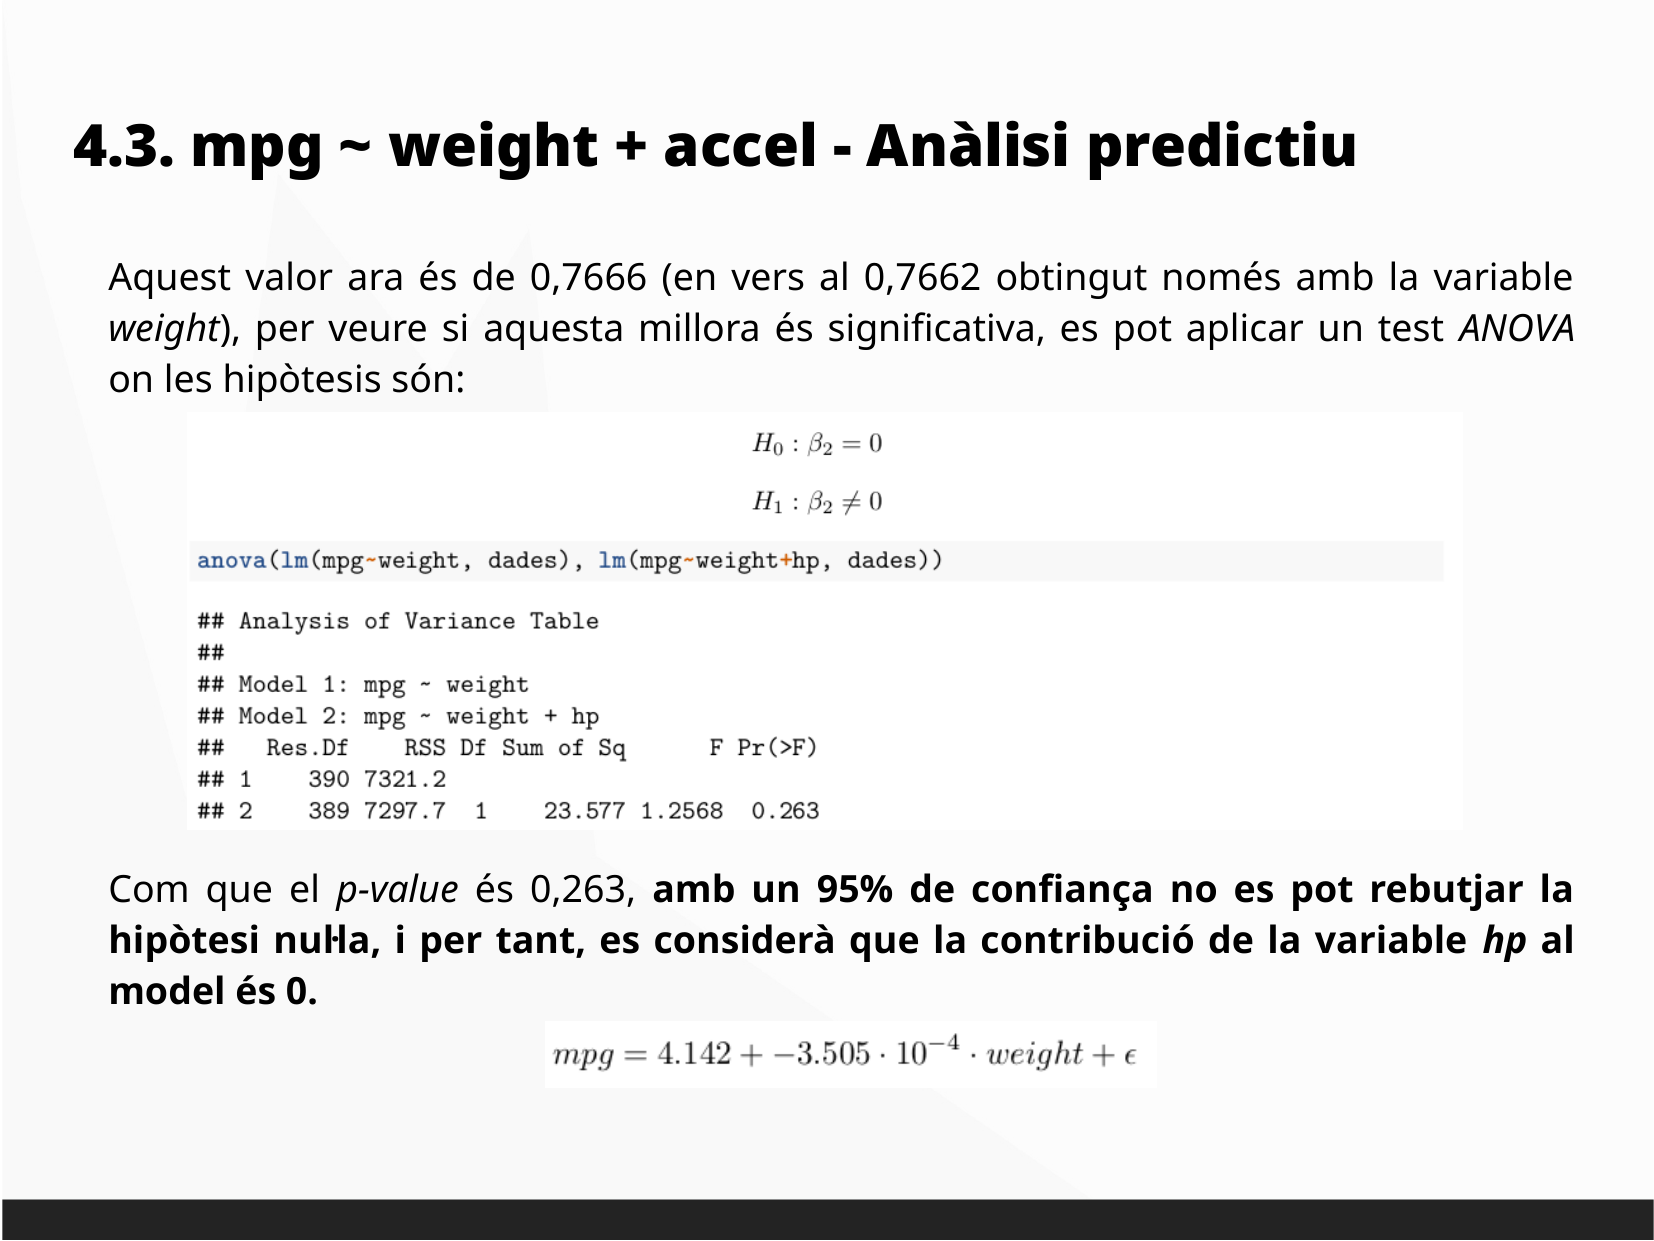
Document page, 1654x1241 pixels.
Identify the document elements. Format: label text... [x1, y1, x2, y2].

title 4.3. mpg ~ weight + accel - Anàlisi predictiu [73, 100, 1562, 188]
list Aquest valor ara és de 0,7666 (en vers al 0,7662 obtingut només amb la variable weight), per veure si aquesta millora és significativa, es pot aplicar un test ANOVA on les hipòtesis són: [37, 250, 1576, 381]
list Com que el p-value és 0,263, amb un 95% de confiança no es pot rebutjar la hipòtesi nul·la, i per tant, es considerà que la contribució de la variable hp al model és 0. [37, 862, 1576, 994]
picture [2, 0, 1654, 1241]
